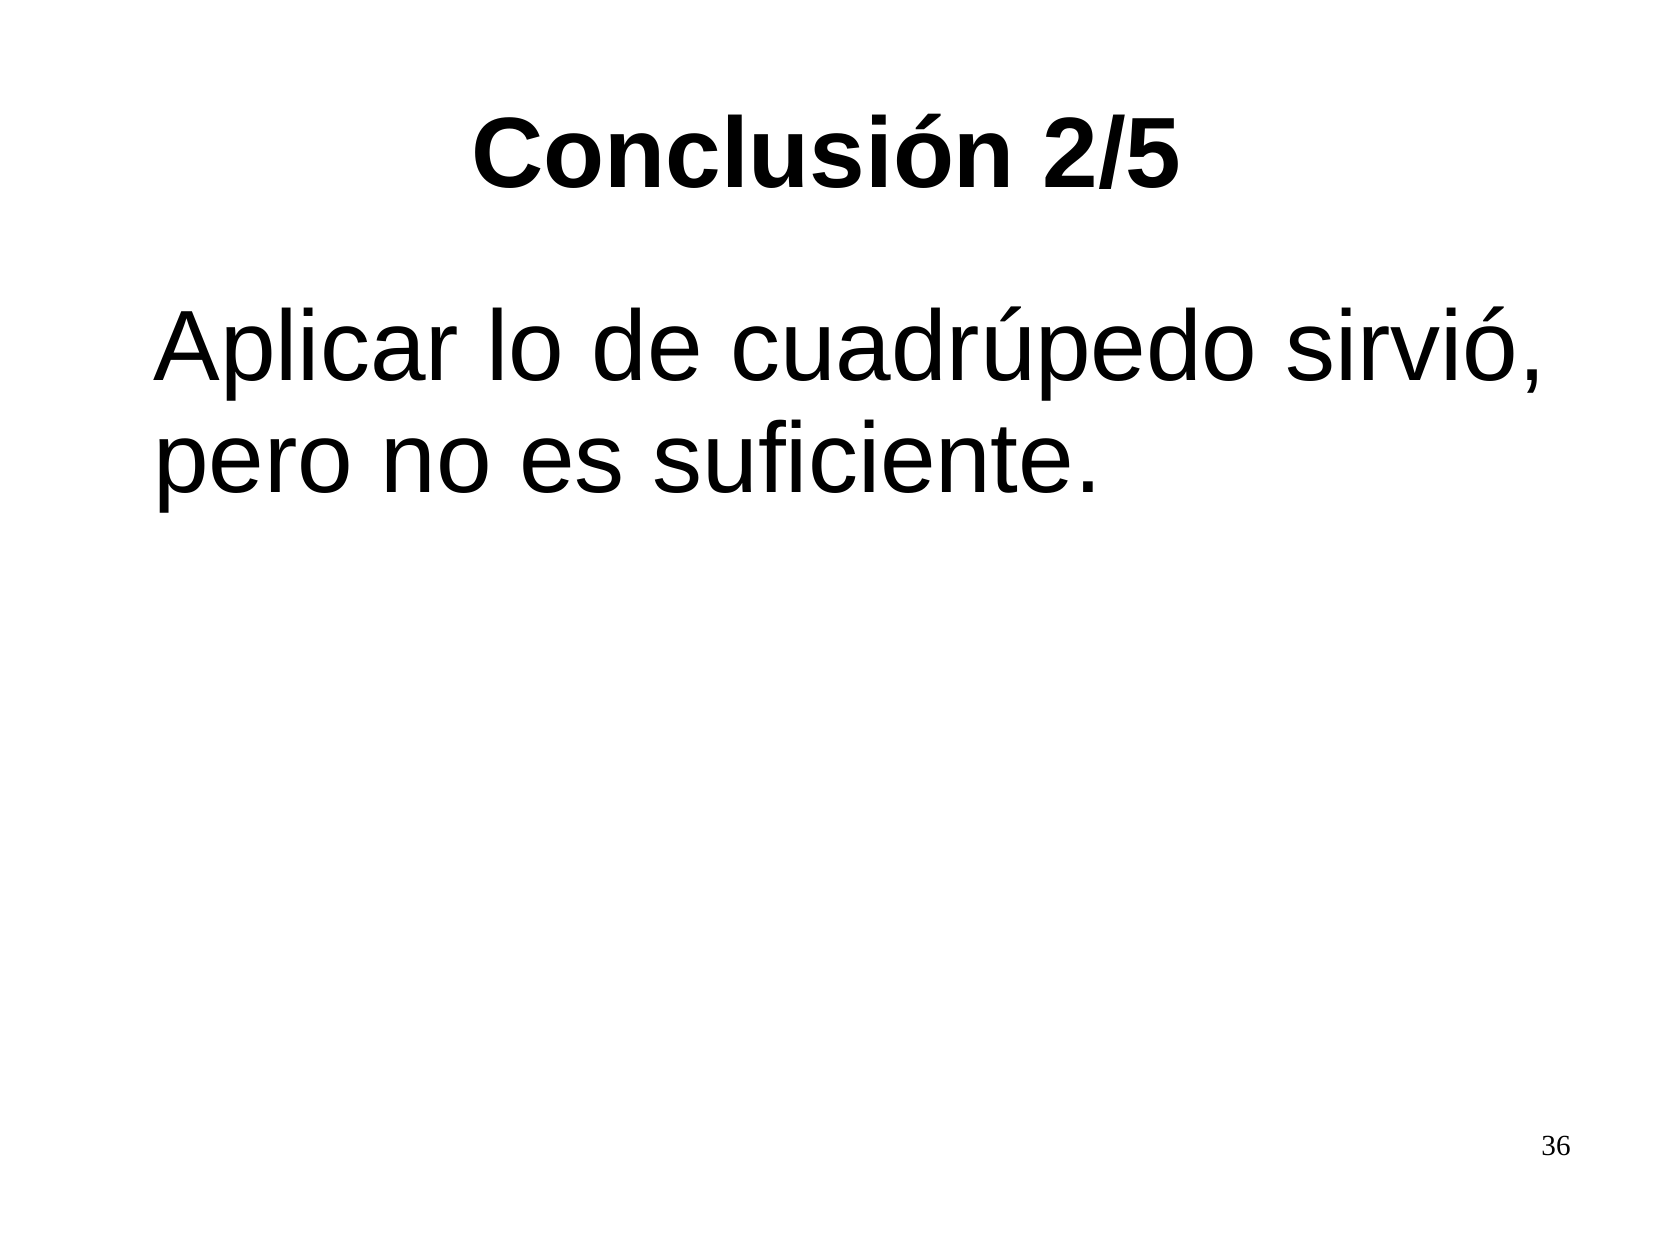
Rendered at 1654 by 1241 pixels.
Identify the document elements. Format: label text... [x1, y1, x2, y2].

list Aplicar lo de cuadrúpedo sirvió, pero no es suficiente. [82, 290, 1571, 1010]
title Conclusión 2/5 [82, 49, 1571, 257]
